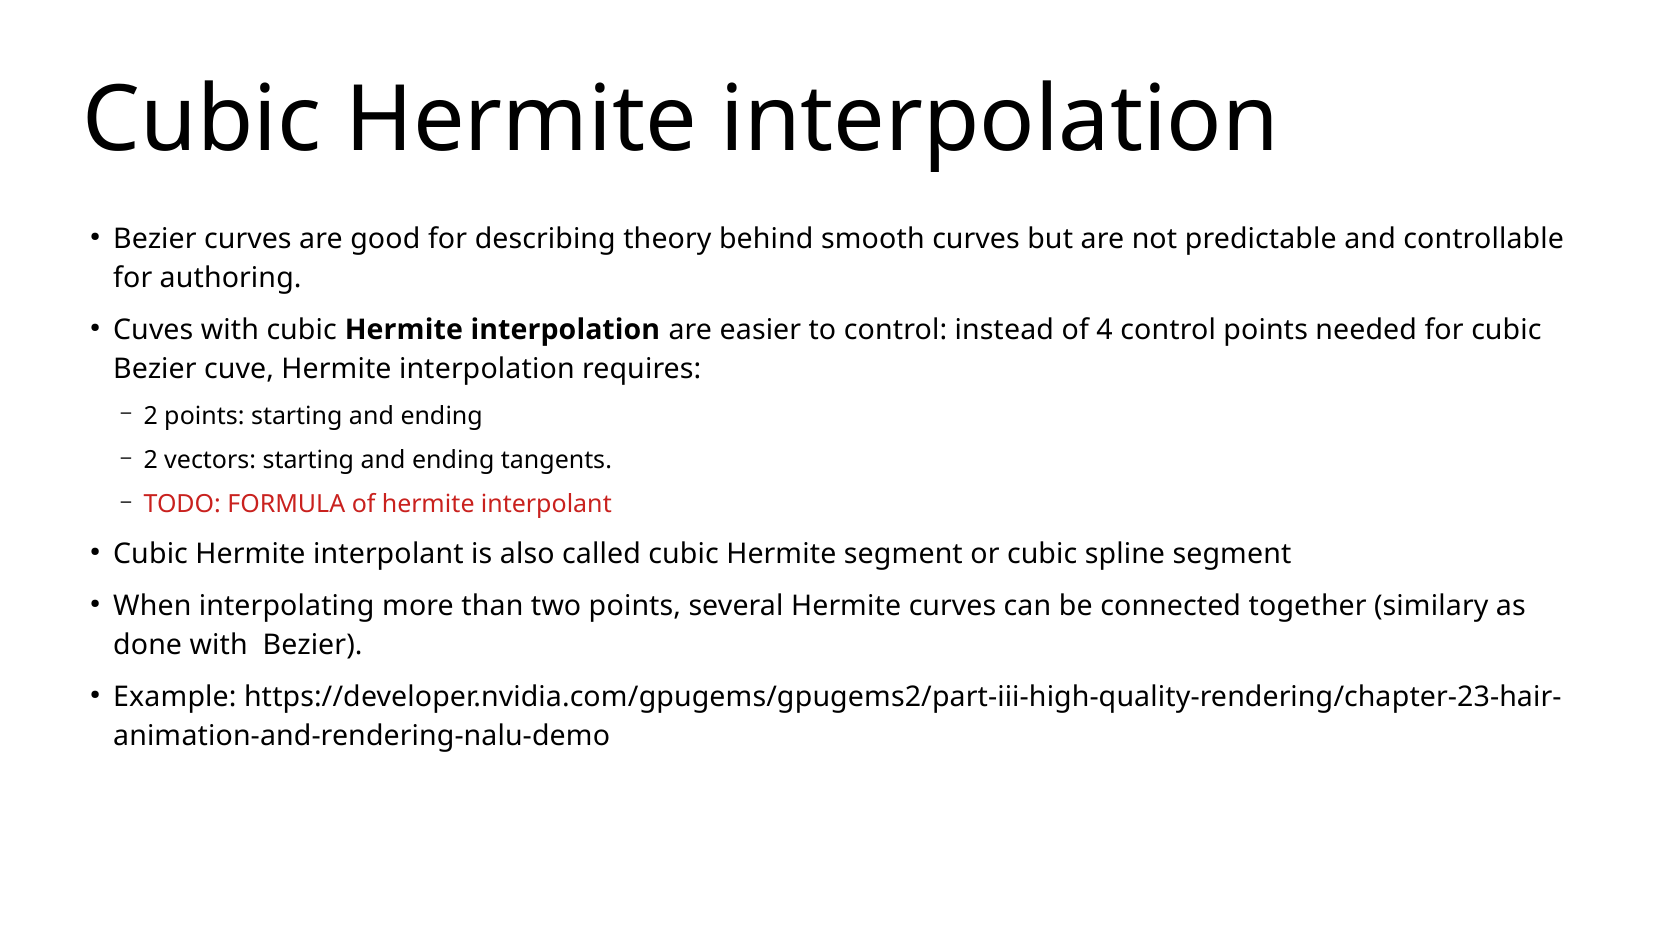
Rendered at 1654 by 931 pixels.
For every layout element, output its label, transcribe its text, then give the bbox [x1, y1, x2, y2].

list Bezier curves are good for describing theory behind smooth curves but are not predictable and controllable for authoring. Cuves with cubic Hermite interpolation are easier to control: instead of 4 control points needed for cubic Bezier cuve, Hermite interpolation requires: 2 points: starting and ending 2 vectors: starting and ending tangents. TODO: FORMULA of hermite interpolant Cubic Hermite interpolant is also called cubic Hermite segment or cubic spline segment When interpolating more than two points, several Hermite curves can be connected together (similary as done with Bezier). Example: https://developer.nvidia.com/gpugems/gpugems2/part-iii-high-quality-rendering/chapter-23-hair-animation-and-rendering-nalu-demo [82, 217, 1571, 758]
title Cubic Hermite interpolation [82, 37, 1571, 193]
